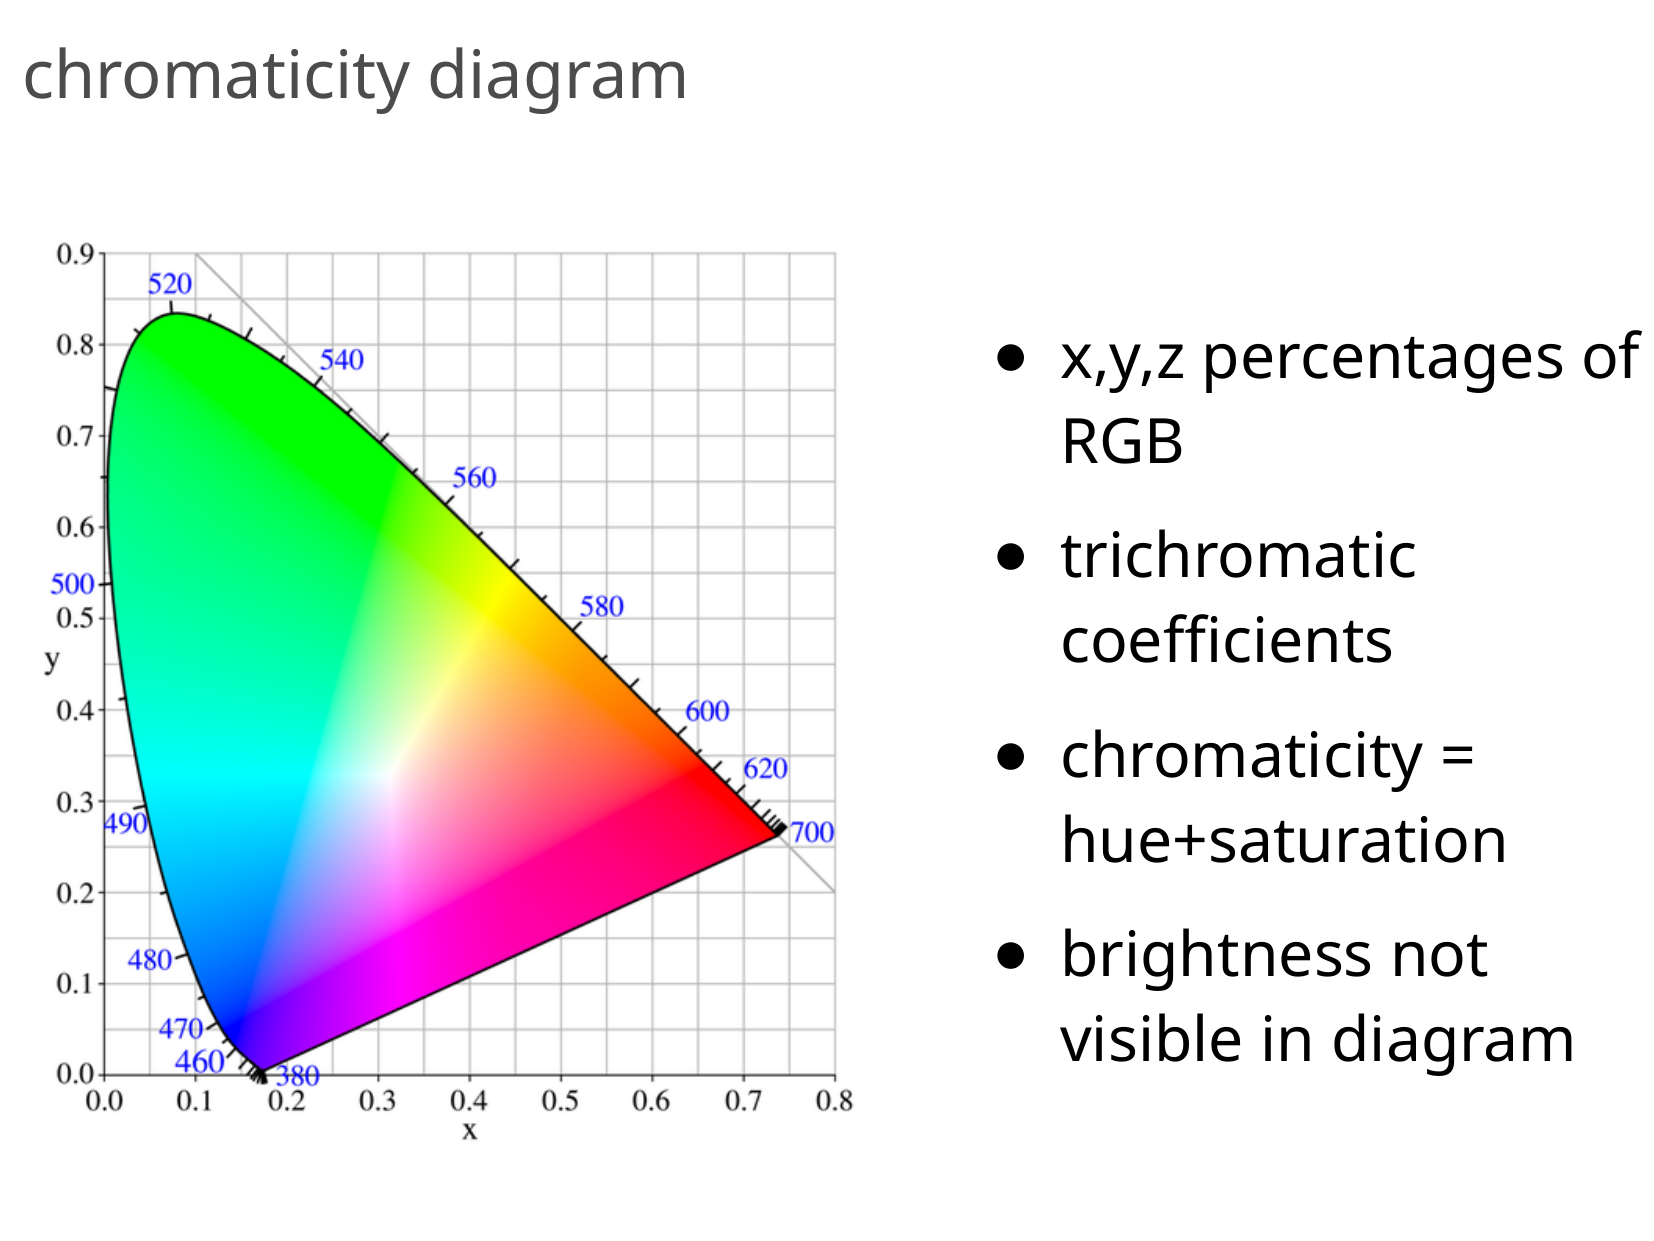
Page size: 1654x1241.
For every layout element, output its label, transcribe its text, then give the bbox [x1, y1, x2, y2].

title chromaticity diagram [22, 26, 1654, 205]
picture [21, 218, 869, 1155]
list x,y,z percentages of RGB trichromatic coefficients chromaticity = hue+saturation brightness not visible in diagram [974, 211, 1654, 1180]
